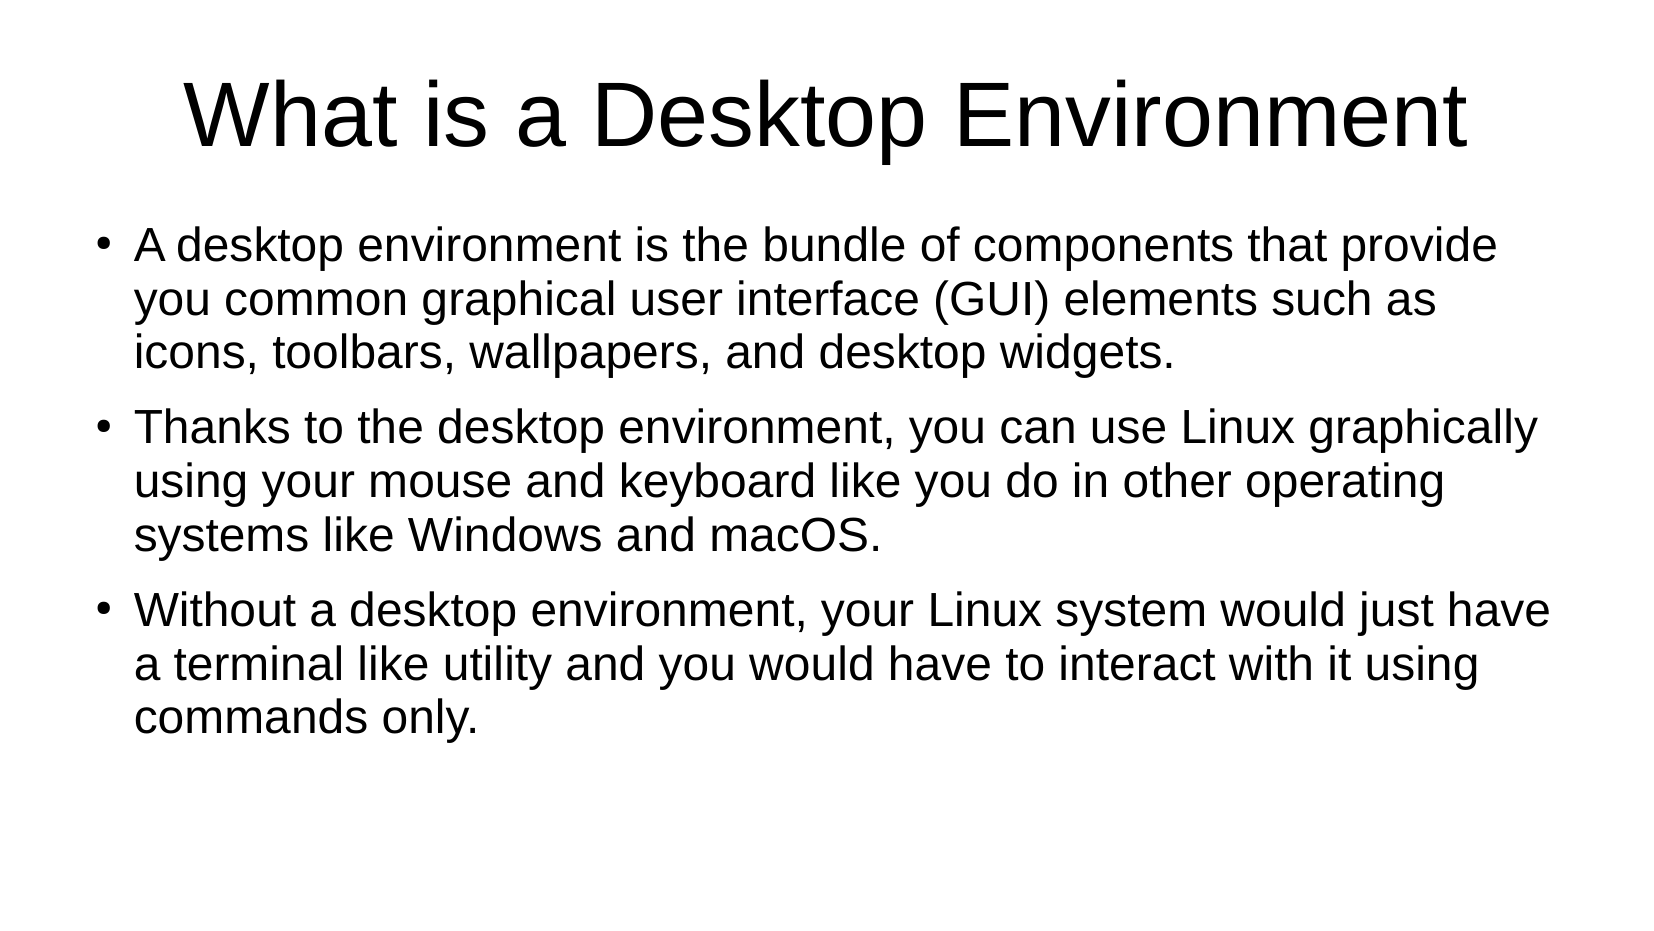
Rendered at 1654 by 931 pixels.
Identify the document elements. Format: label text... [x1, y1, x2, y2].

title What is a Desktop Environment [82, 37, 1571, 193]
list A desktop environment is the bundle of components that provide you common graphical user interface (GUI) elements such as icons, toolbars, wallpapers, and desktop widgets. Thanks to the desktop environment, you can use Linux graphically using your mouse and keyboard like you do in other operating systems like Windows and macOS. Without a desktop environment, your Linux system would just have a terminal like utility and you would have to interact with it using commands only. [82, 217, 1571, 758]
